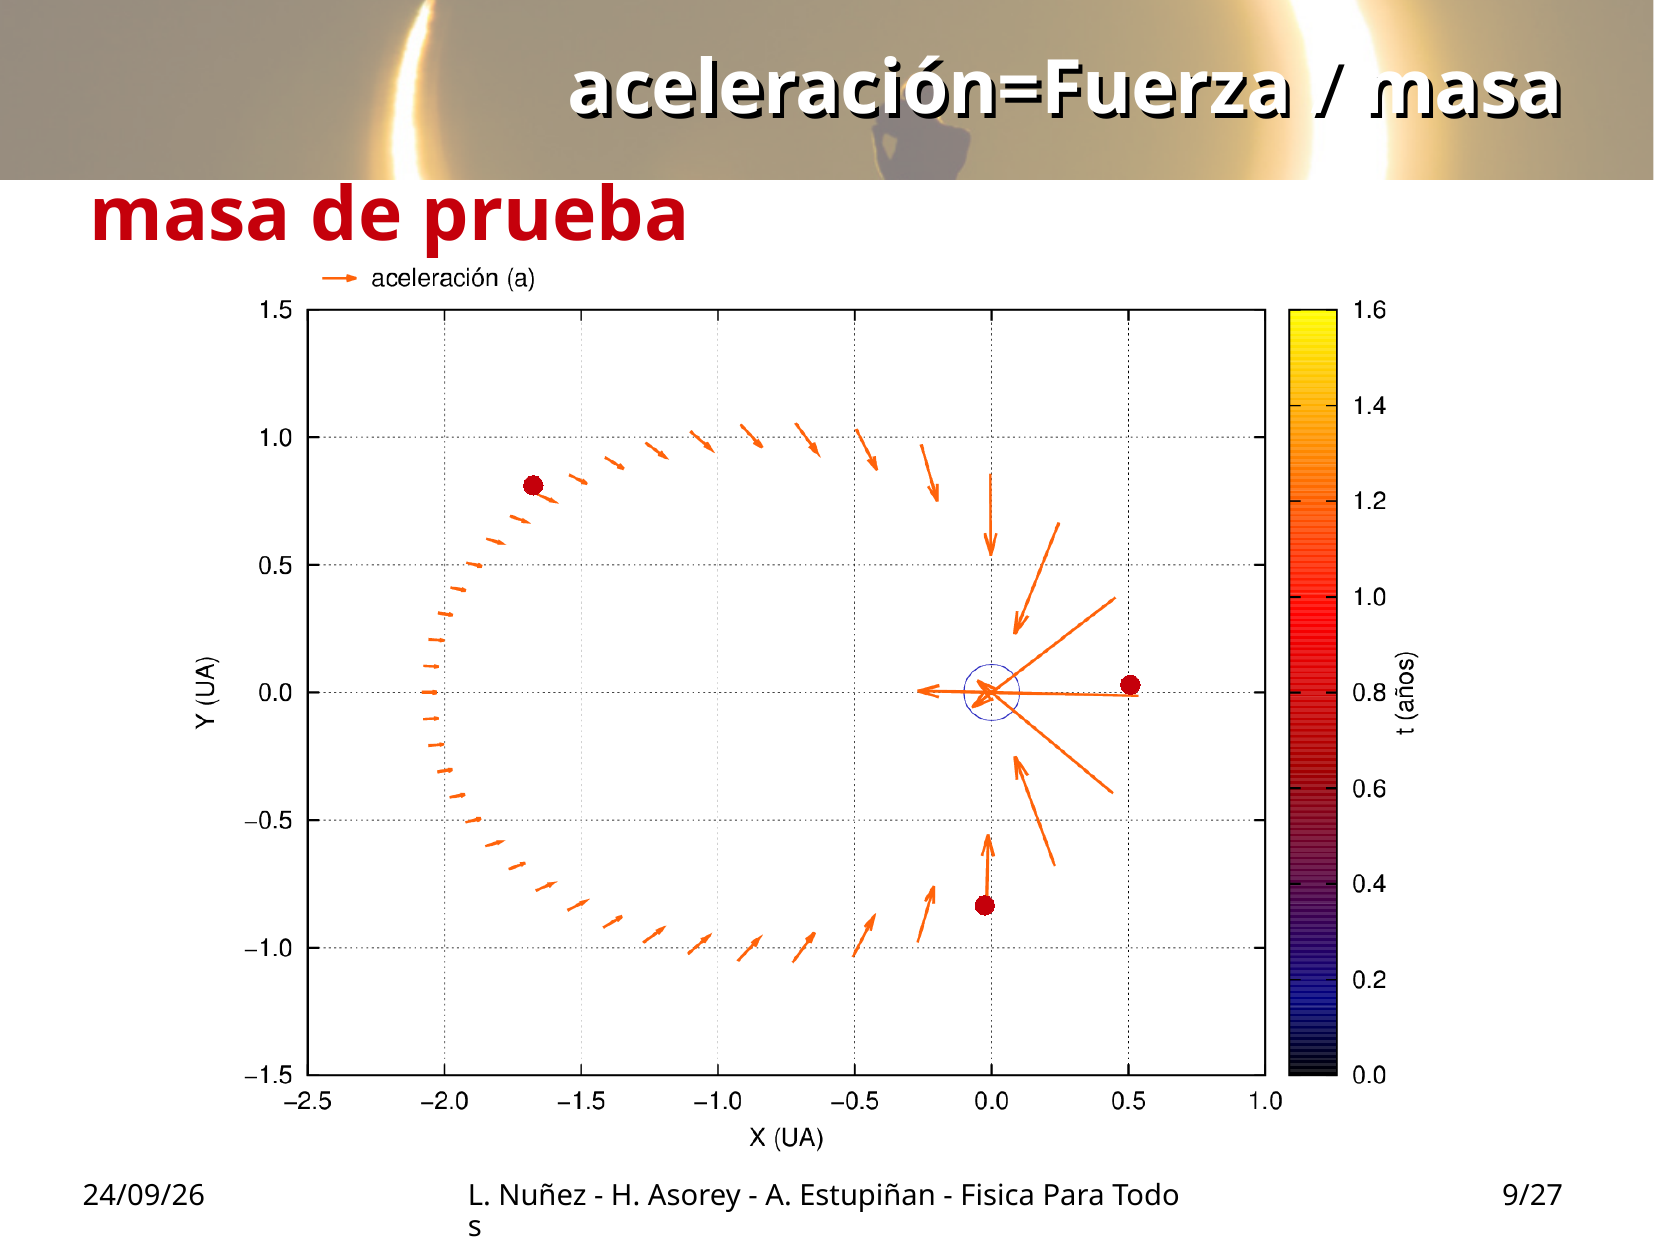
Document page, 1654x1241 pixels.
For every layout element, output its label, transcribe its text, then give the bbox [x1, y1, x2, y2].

picture [185, 254, 1468, 1156]
title aceleración=Fuerza / masa [75, 19, 1564, 151]
text_box [1120, 675, 1141, 695]
text_box [523, 475, 544, 496]
text_box [975, 895, 995, 916]
picture [0, 0, 1654, 180]
text_box masa de prueba [75, 152, 683, 256]
